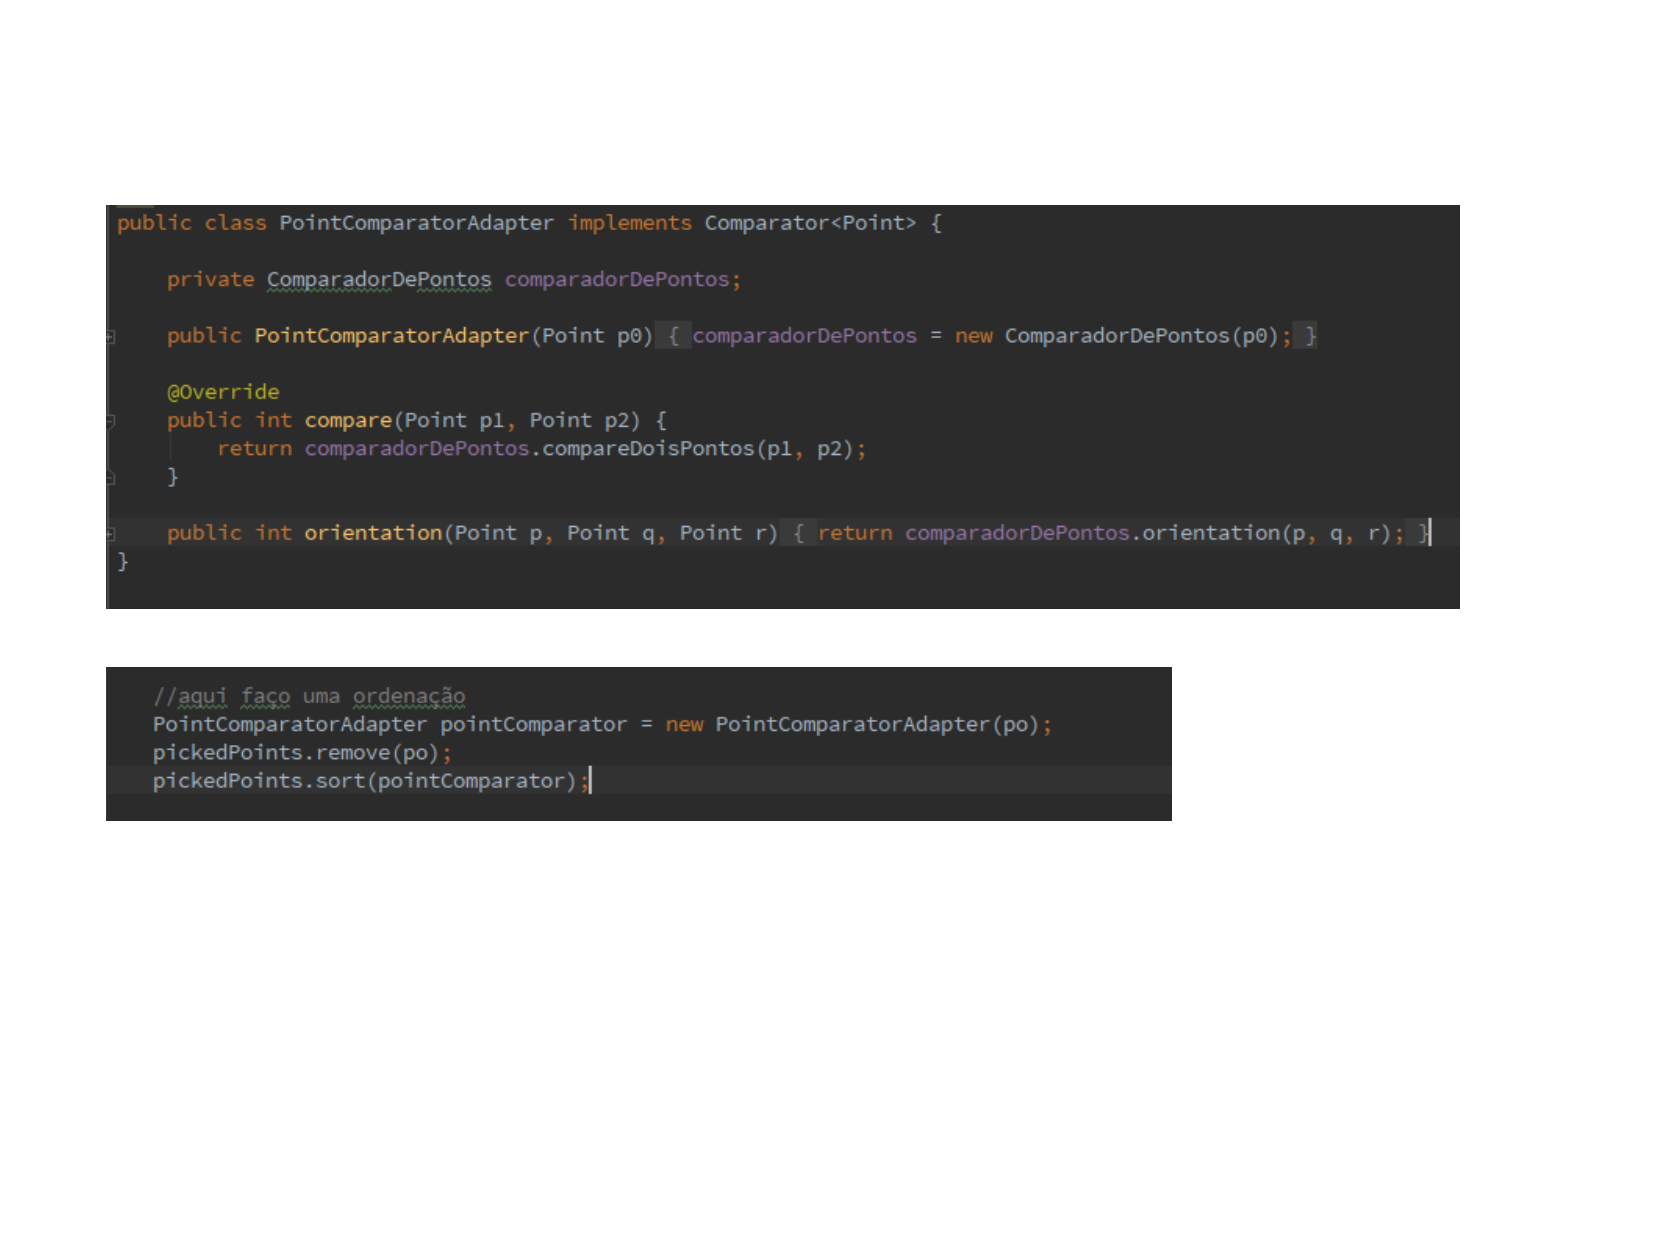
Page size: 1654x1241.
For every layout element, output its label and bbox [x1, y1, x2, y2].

picture [106, 205, 1460, 609]
picture [106, 667, 1172, 821]
